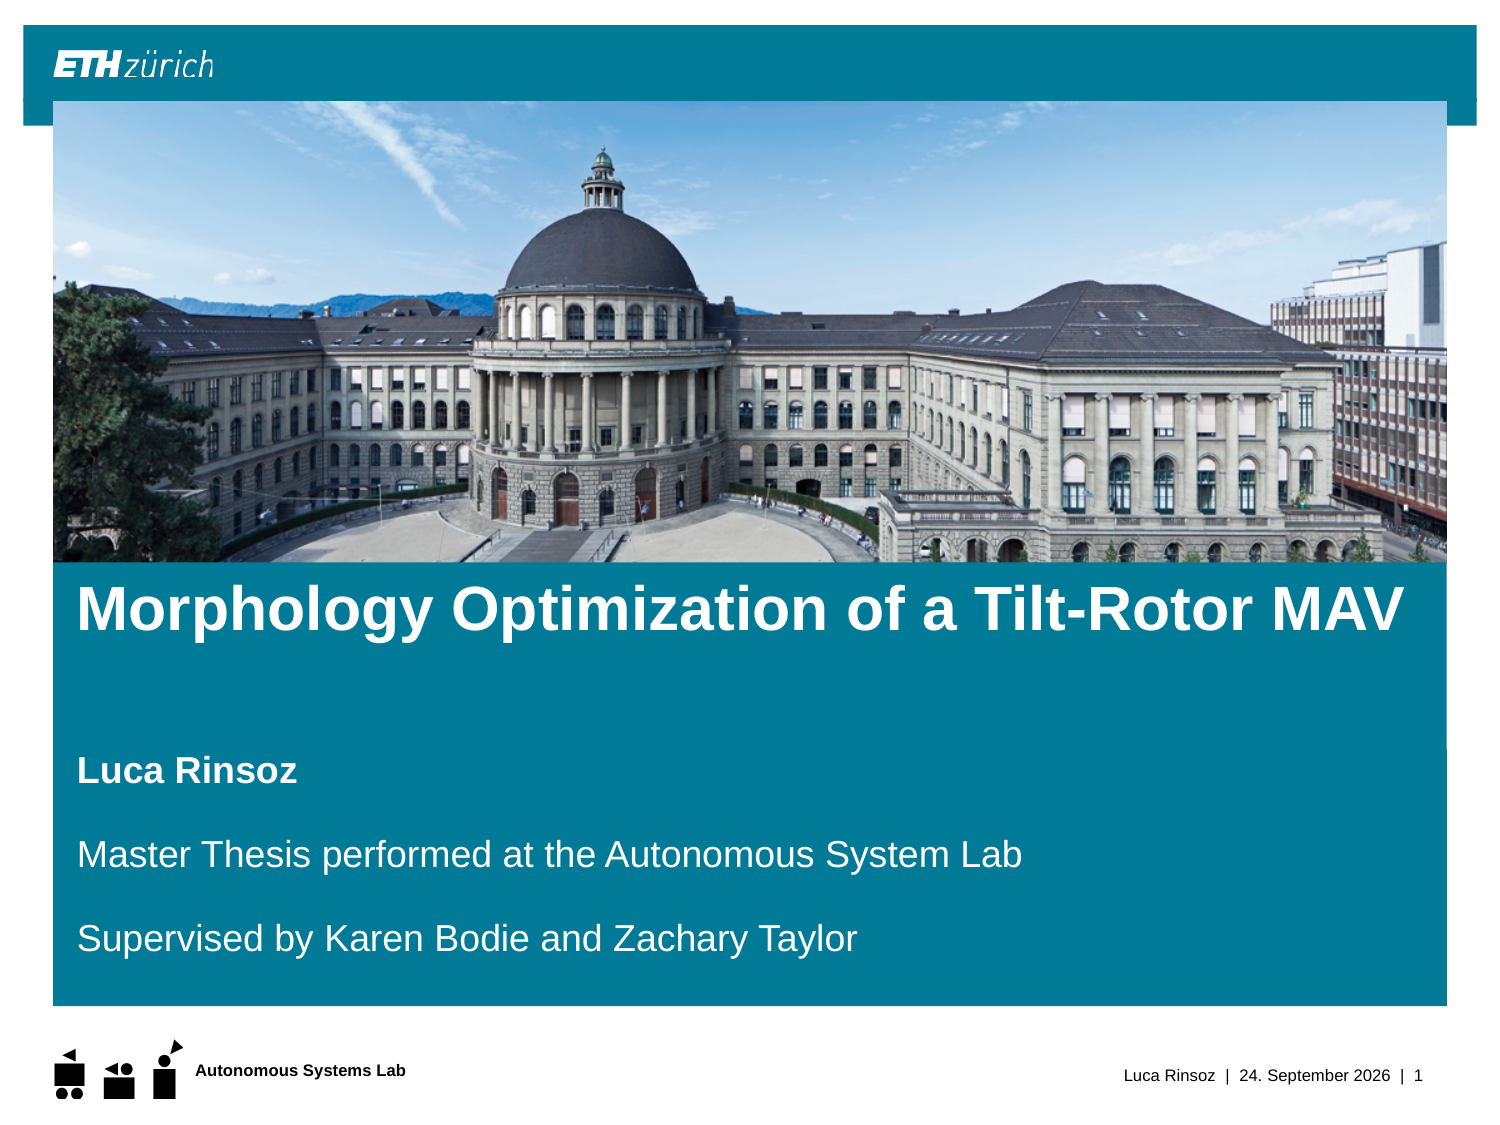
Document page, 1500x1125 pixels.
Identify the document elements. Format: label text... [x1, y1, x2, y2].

picture [53, 102, 1447, 562]
subtitle Luca Rinsoz Master Thesis performed at the Autonomous System Lab Supervised by Karen Bodie and Zachary Taylor [53, 749, 1447, 1007]
title Morphology Optimization of a Tilt-Rotor MAV [53, 562, 1447, 749]
